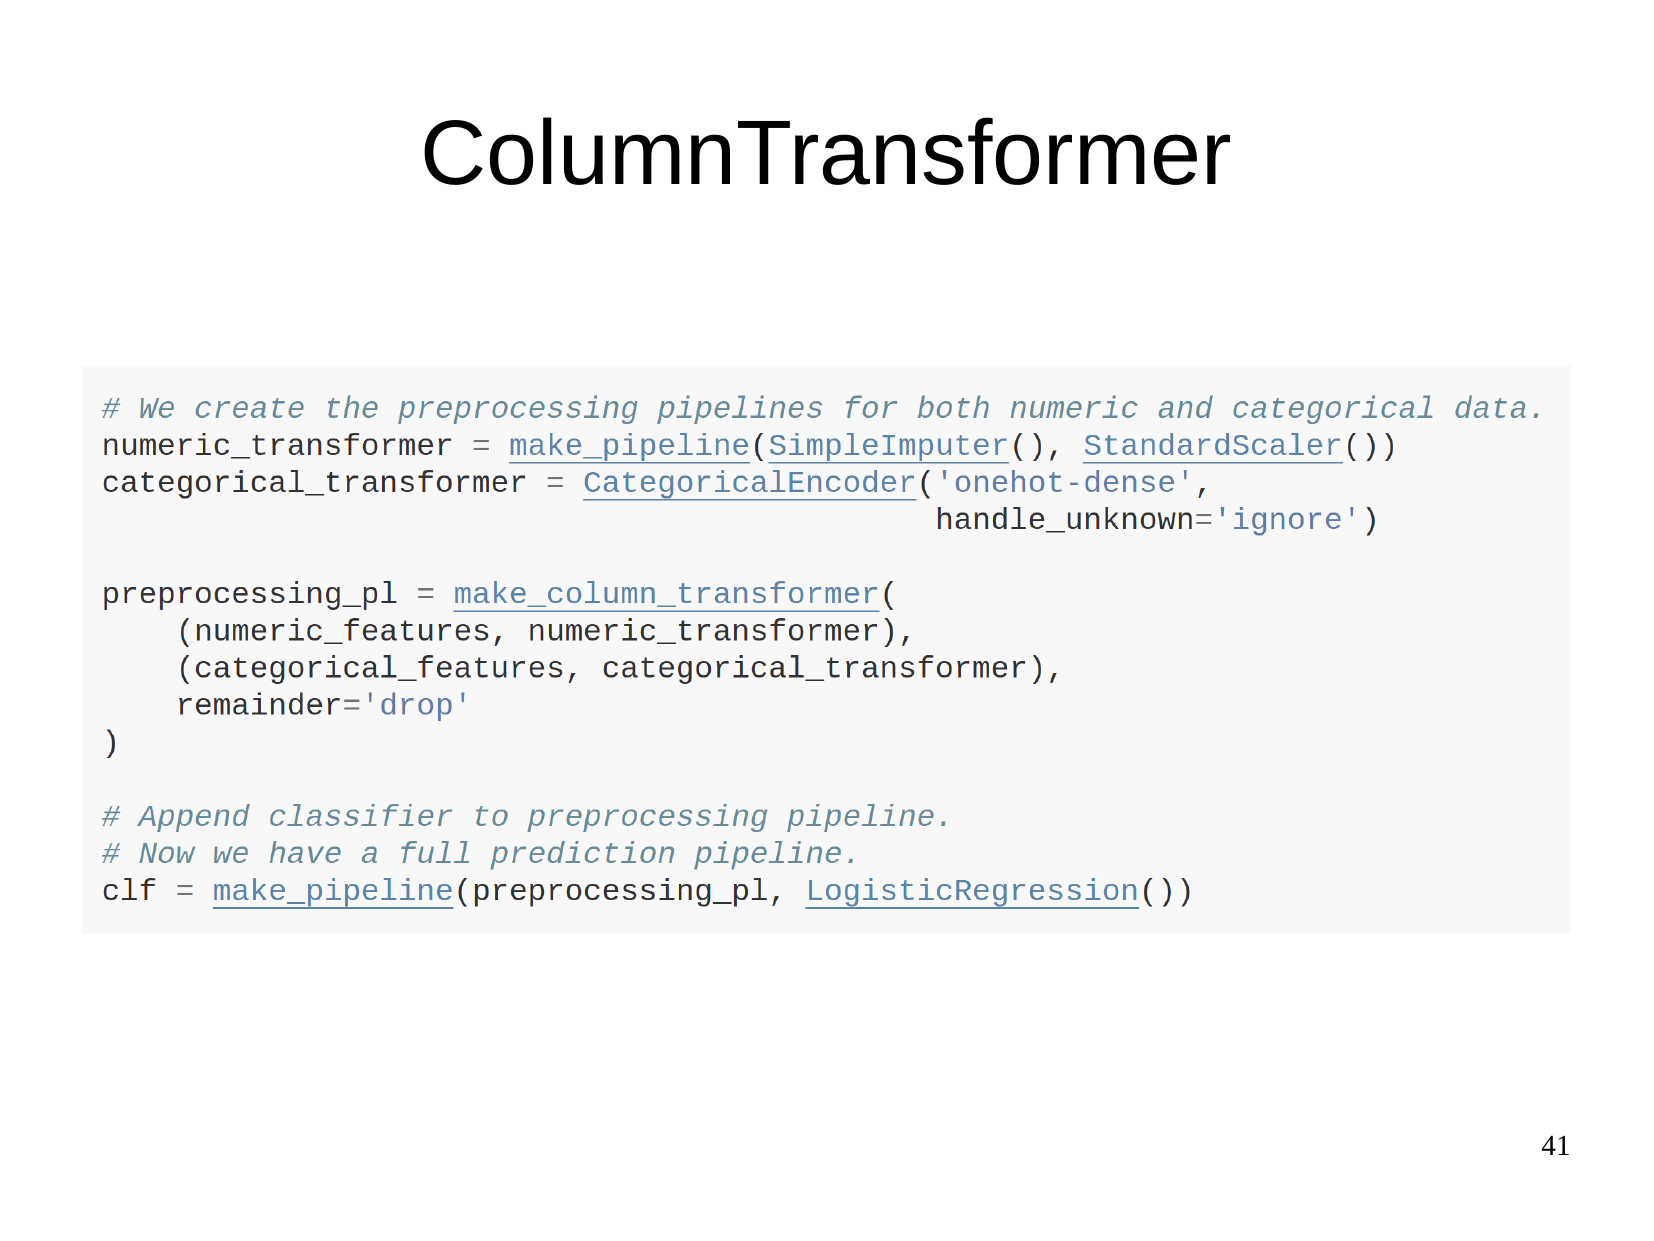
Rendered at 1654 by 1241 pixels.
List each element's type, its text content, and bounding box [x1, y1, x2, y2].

picture [82, 366, 1571, 934]
title ColumnTransformer [82, 49, 1571, 257]
